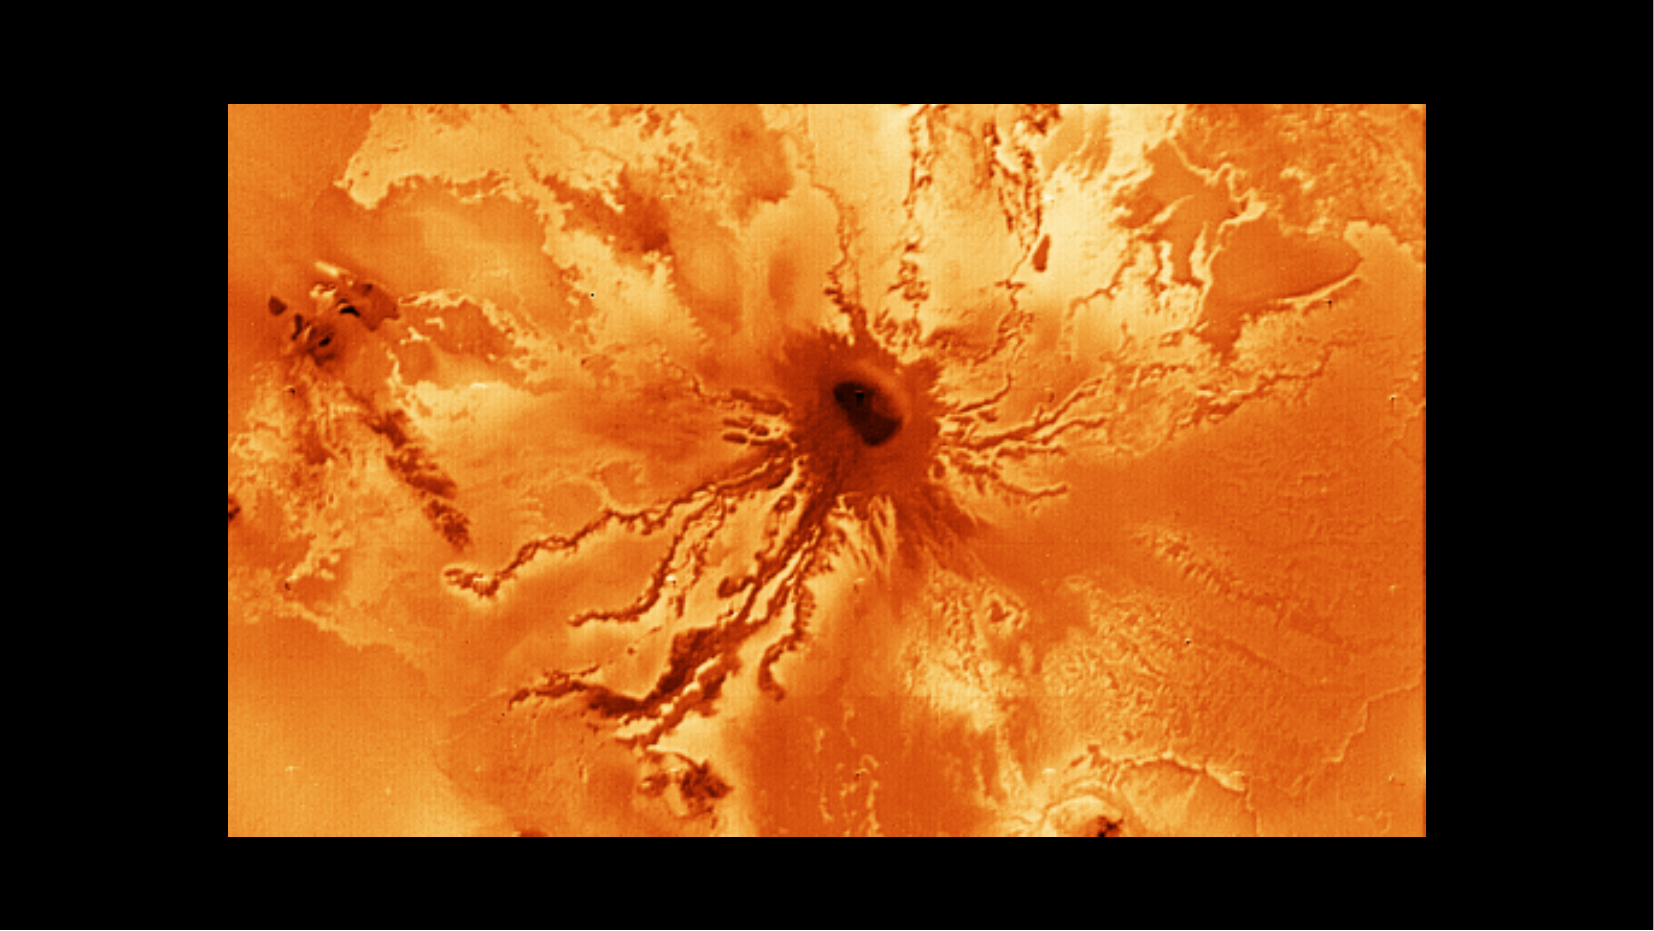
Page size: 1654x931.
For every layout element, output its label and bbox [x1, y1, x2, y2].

picture [228, 104, 1426, 837]
